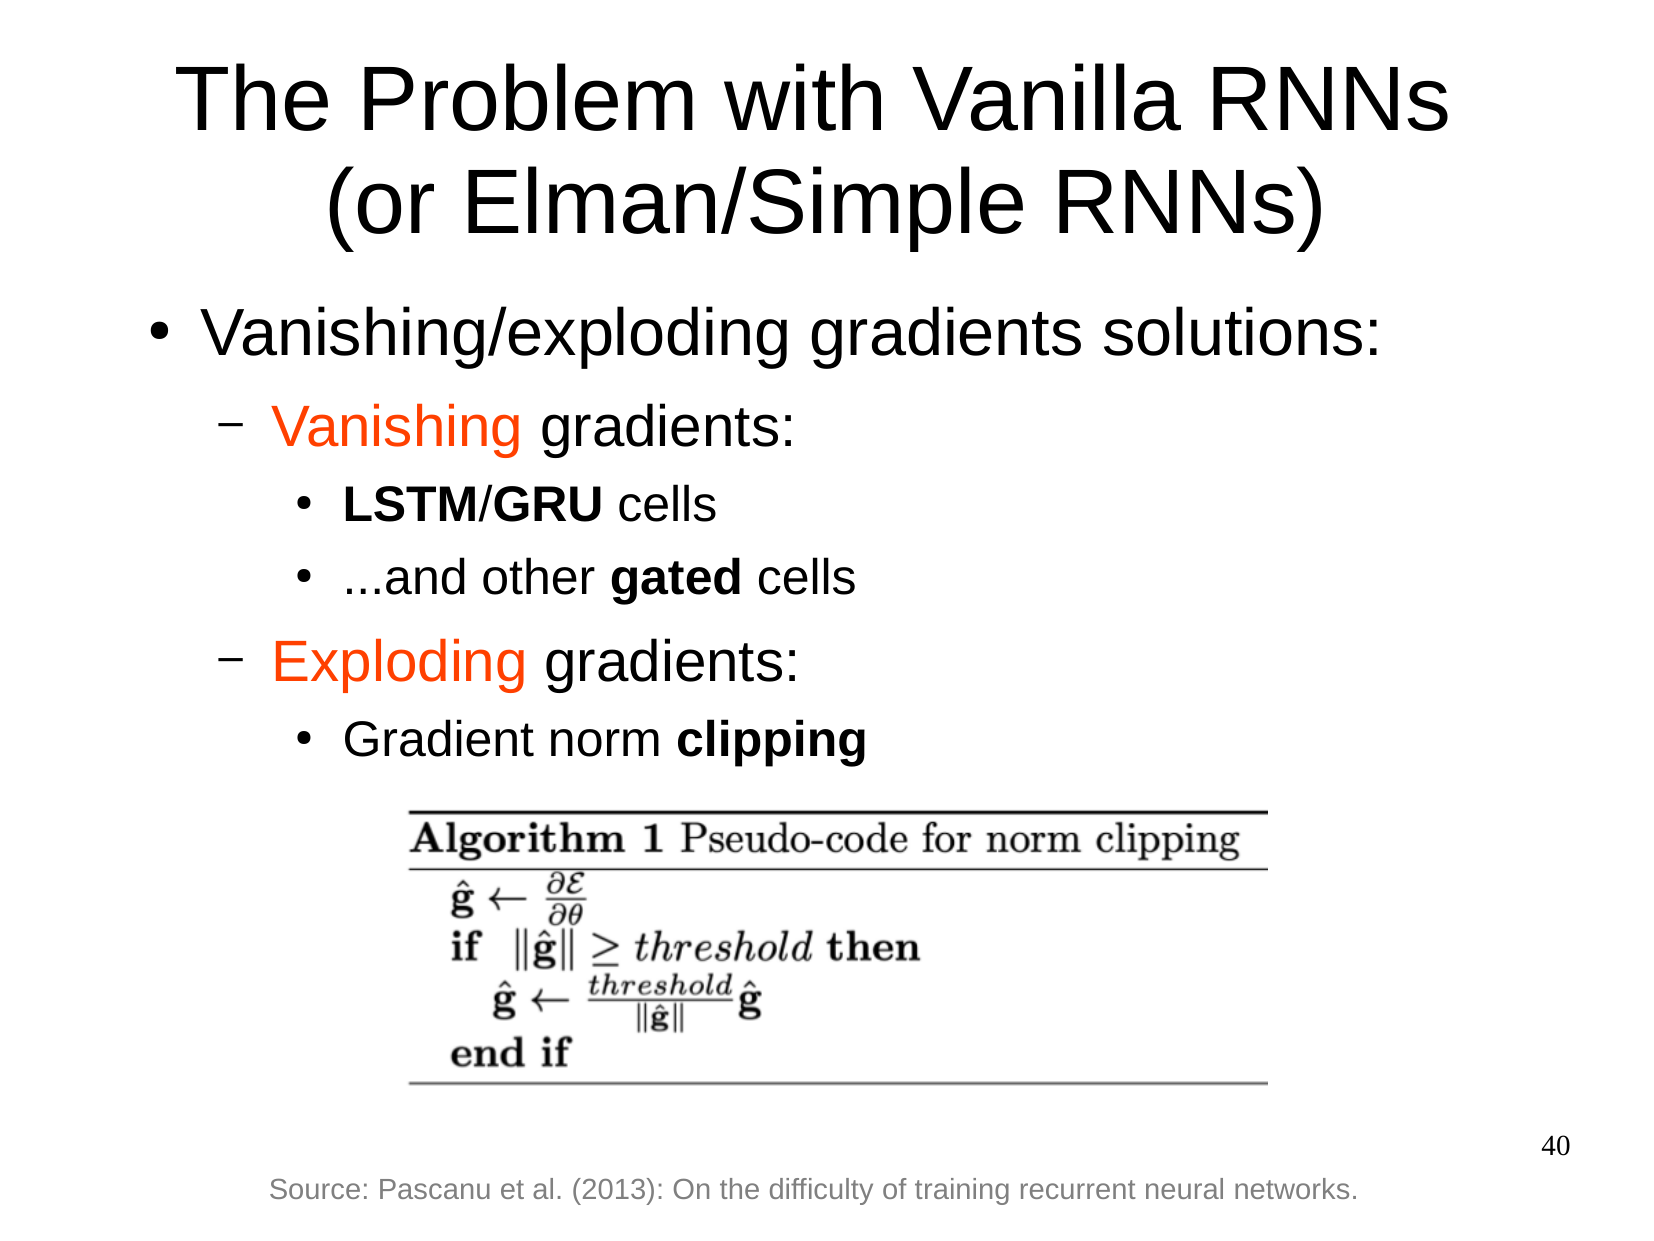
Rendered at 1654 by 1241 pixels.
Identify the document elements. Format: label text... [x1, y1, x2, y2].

text_box Source: Pascanu et al. (2013): On the difficulty of training recurrent neural networks. [253, 1165, 1654, 1241]
list Vanishing/exploding gradients solutions: Vanishing gradients: LSTM/GRU cells ...and other gated cells Exploding gradients: Gradient norm clipping [129, 294, 1619, 1140]
picture [389, 804, 1268, 1098]
title The Problem with Vanilla RNNs (or Elman/Simple RNNs) [82, 47, 1571, 253]
